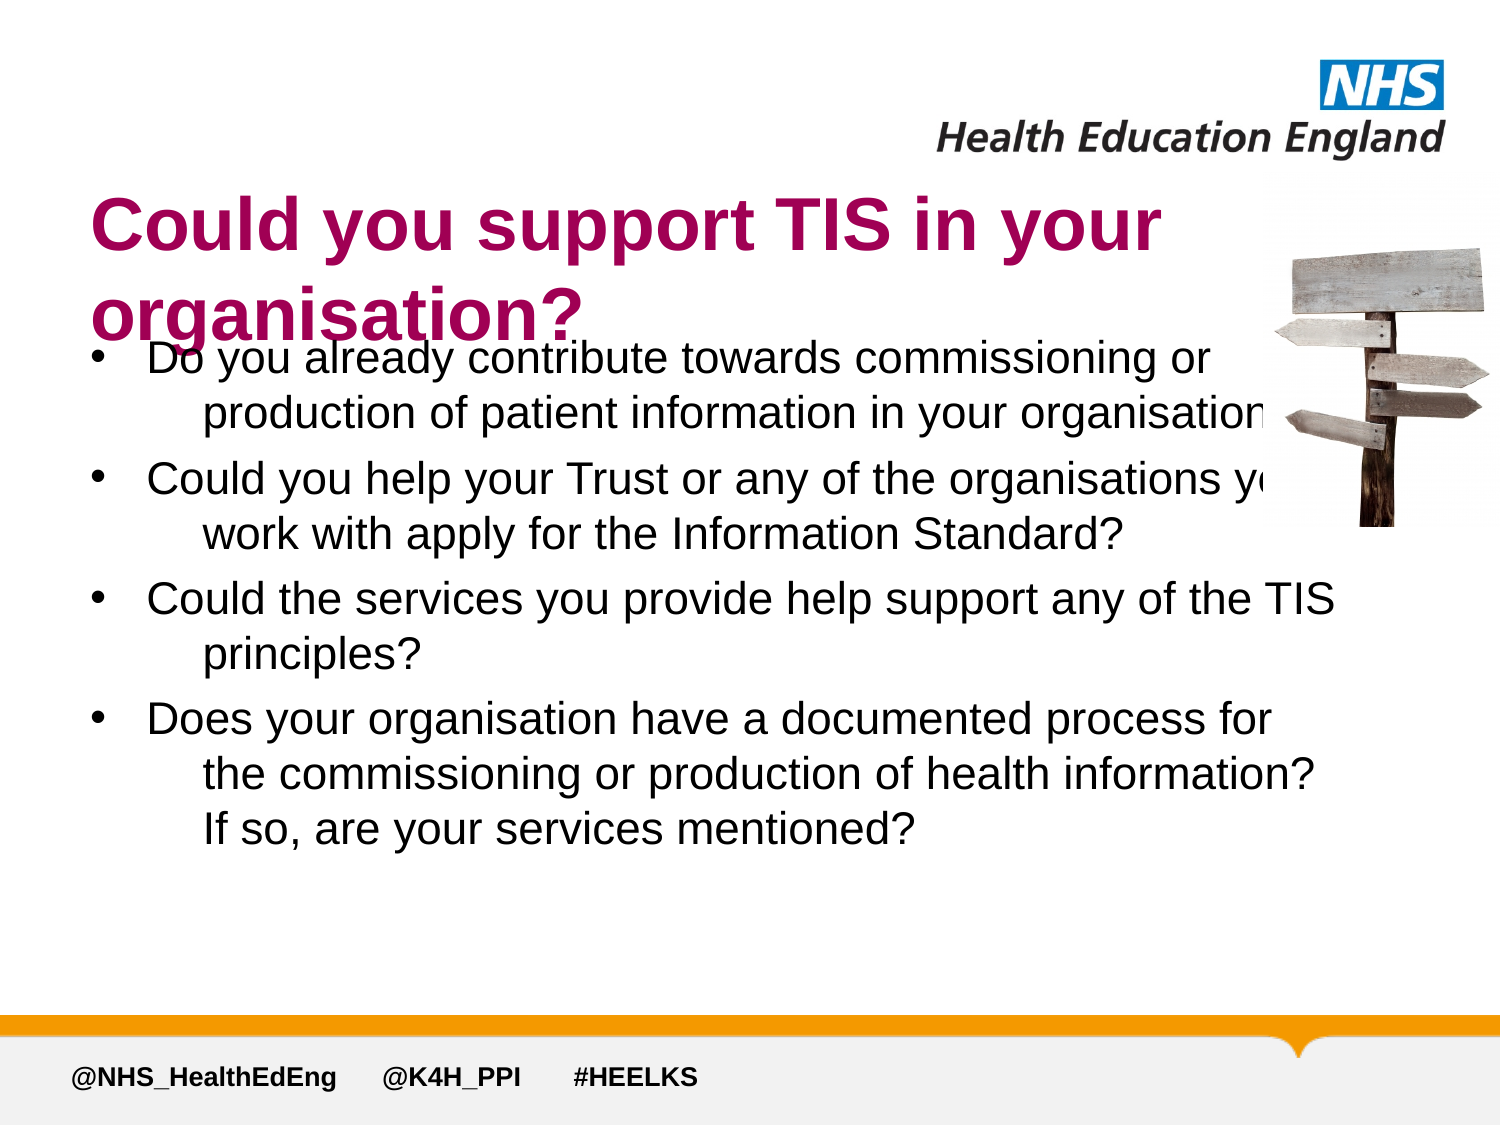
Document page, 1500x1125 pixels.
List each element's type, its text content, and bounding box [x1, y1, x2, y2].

text_box @NHS_HealthEdEng @K4H_PPI #HEELKS [55, 1052, 932, 1113]
title Could you support TIS in your organisation? [76, 160, 1352, 273]
list Do you already contribute towards commissioning or production of patient information in your organisation? Could you help your Trust or any of the organisations you work with apply for the Information Standard? Could the services you provide help support any of the TIS principles? Does your organisation have a documented process for the commissioning or production of health information? If so, are your services mentioned? [29, 373, 1316, 813]
picture [1263, 172, 1500, 527]
